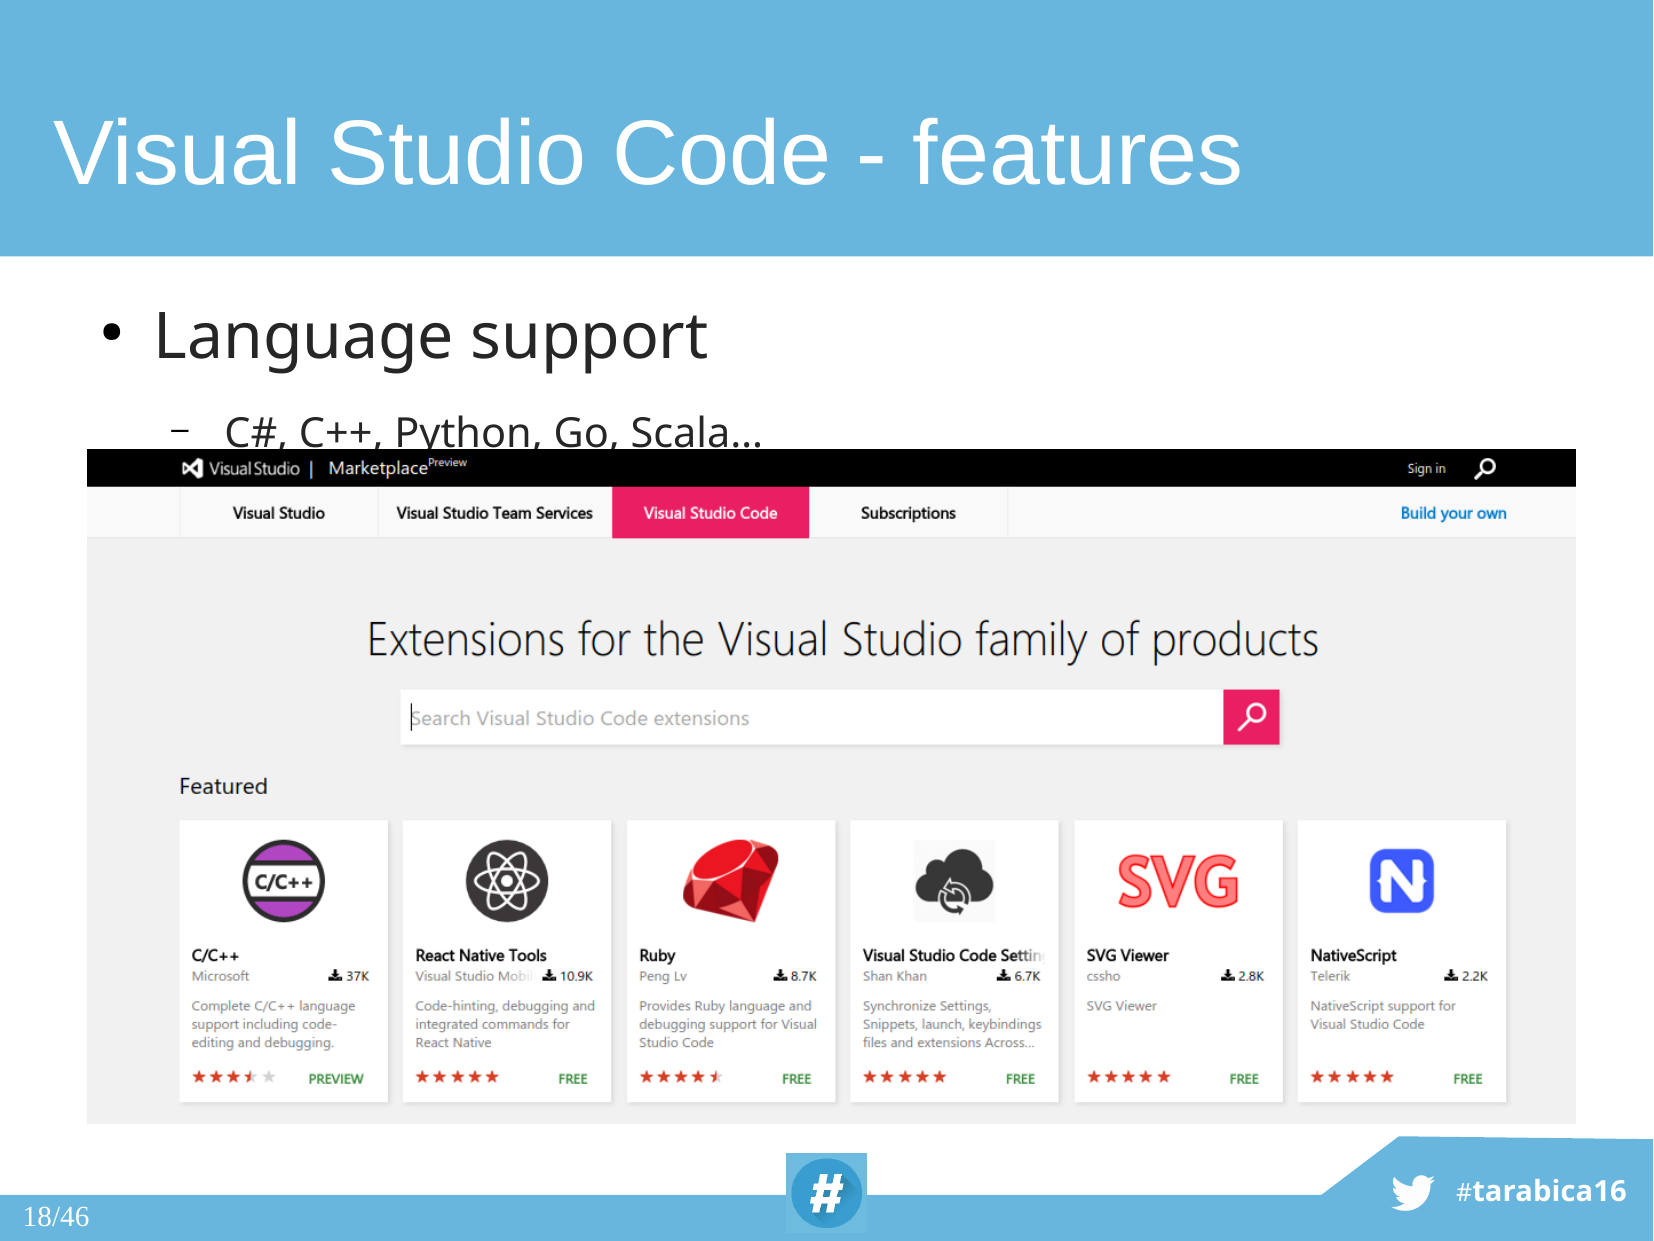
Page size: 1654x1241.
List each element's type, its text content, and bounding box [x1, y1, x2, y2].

list Language support C#, C++, Python, Go, Scala… [82, 290, 1571, 497]
picture [1378, 1158, 1448, 1228]
title Visual Studio Code - features [53, 49, 1600, 257]
picture [87, 449, 1576, 1124]
picture [786, 1153, 867, 1233]
